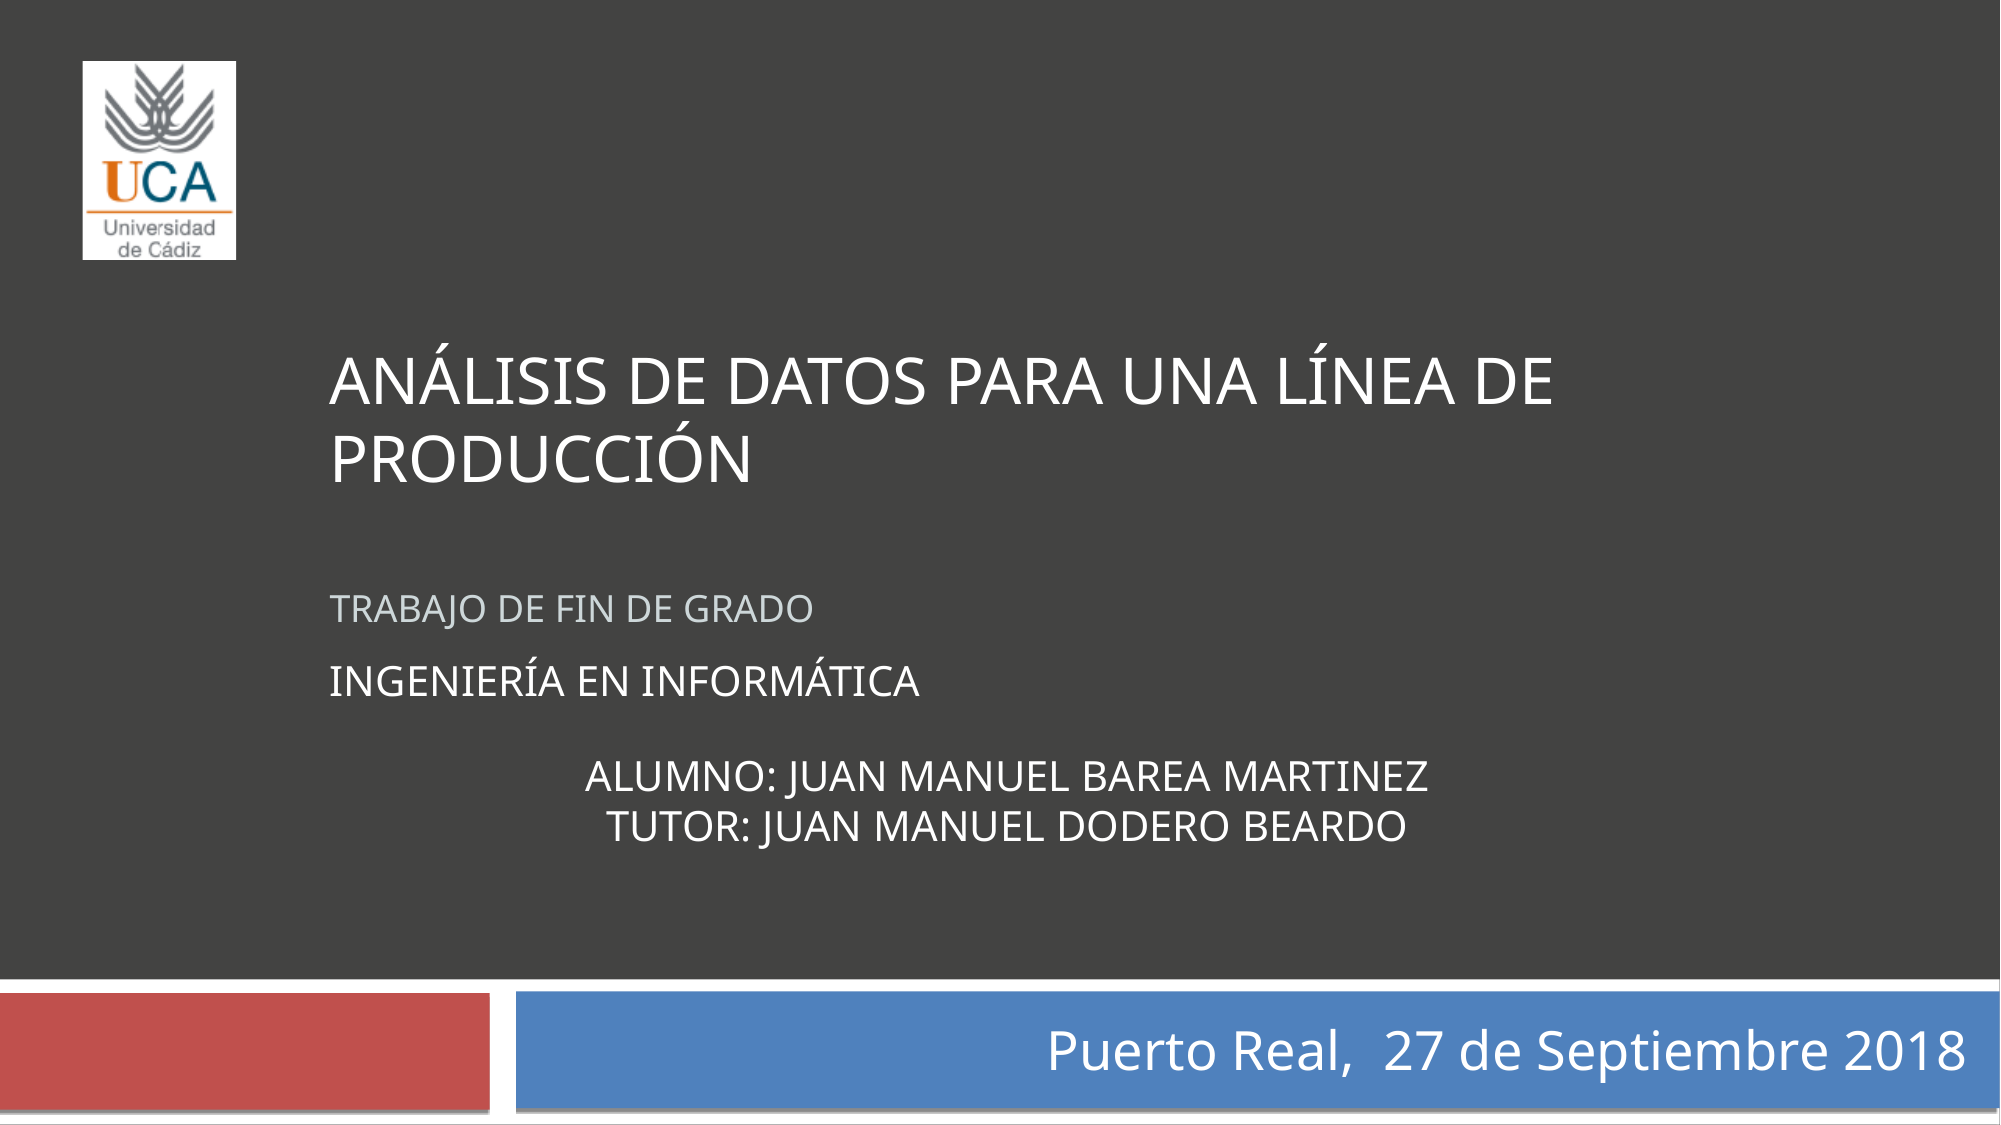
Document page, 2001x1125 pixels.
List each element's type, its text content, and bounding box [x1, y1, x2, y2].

picture [82, 61, 237, 260]
text_box Análisis de datos para una línea de producción Trabajo de fin de grado Ingeniería en informática Alumno: Juan manuel barea Martinez Tutor: Juan Manuel Dodero Beardo [314, 78, 1700, 858]
text_box Puerto Real, 27 de Septiembre 2018 [516, 992, 1984, 1105]
